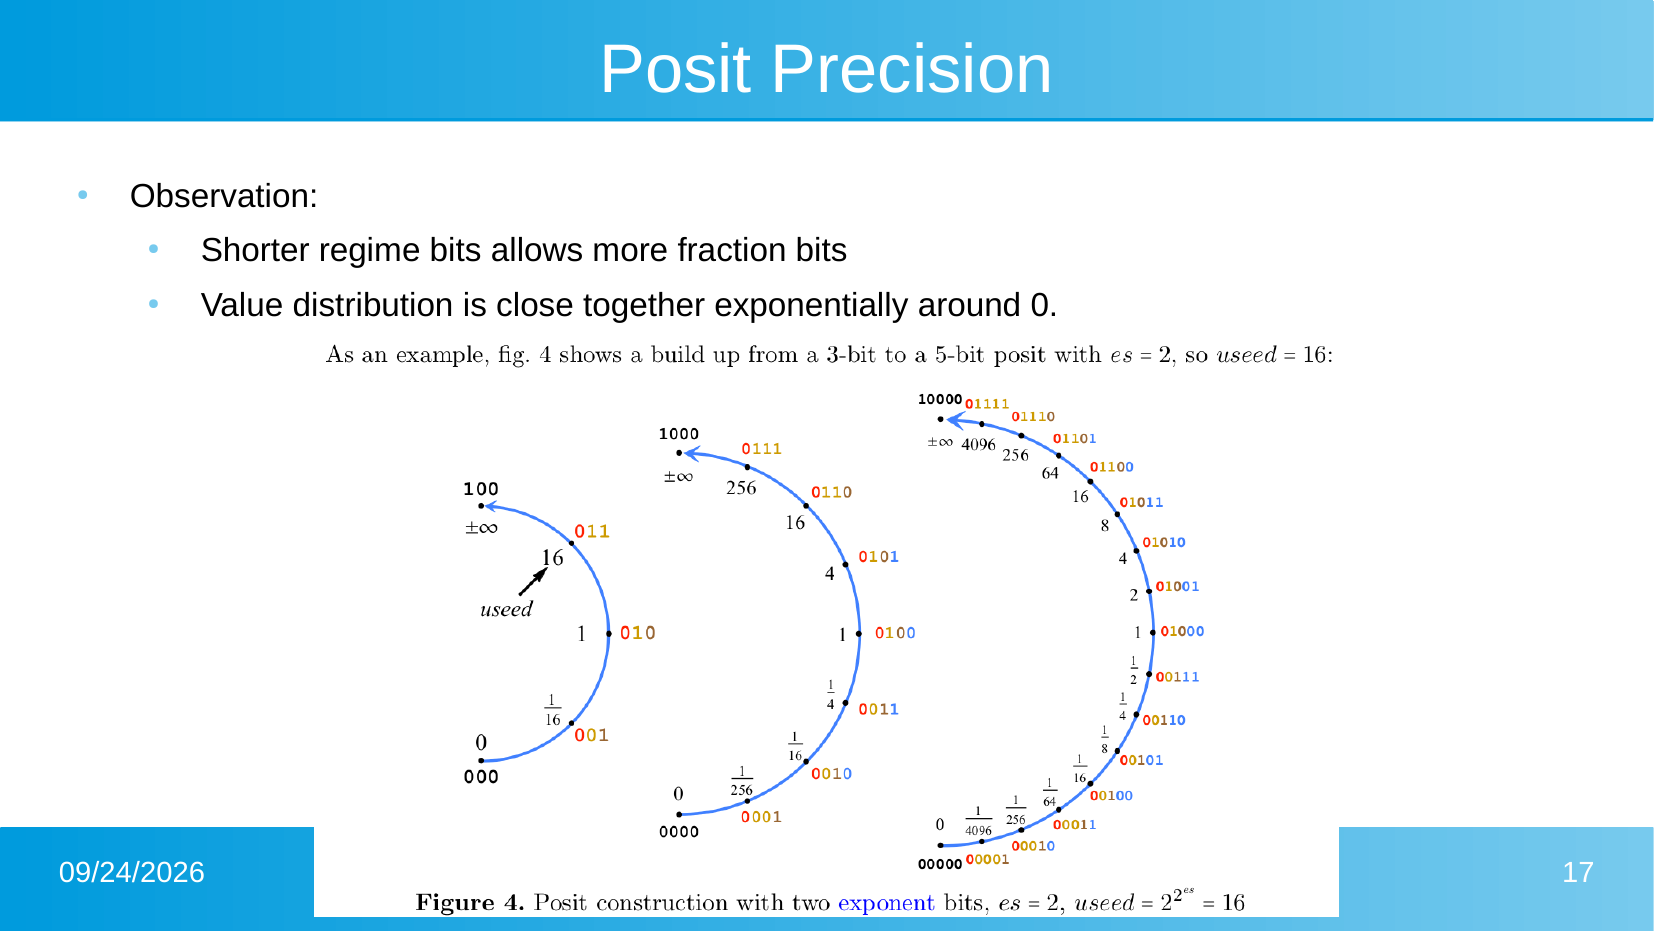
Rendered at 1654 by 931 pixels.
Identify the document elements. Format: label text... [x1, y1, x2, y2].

list Observation: Shorter regime bits allows more fraction bits Value distribution is close together exponentially around 0. [59, 177, 1595, 768]
title Posit Precision [59, 29, 1595, 108]
picture [314, 335, 1339, 917]
